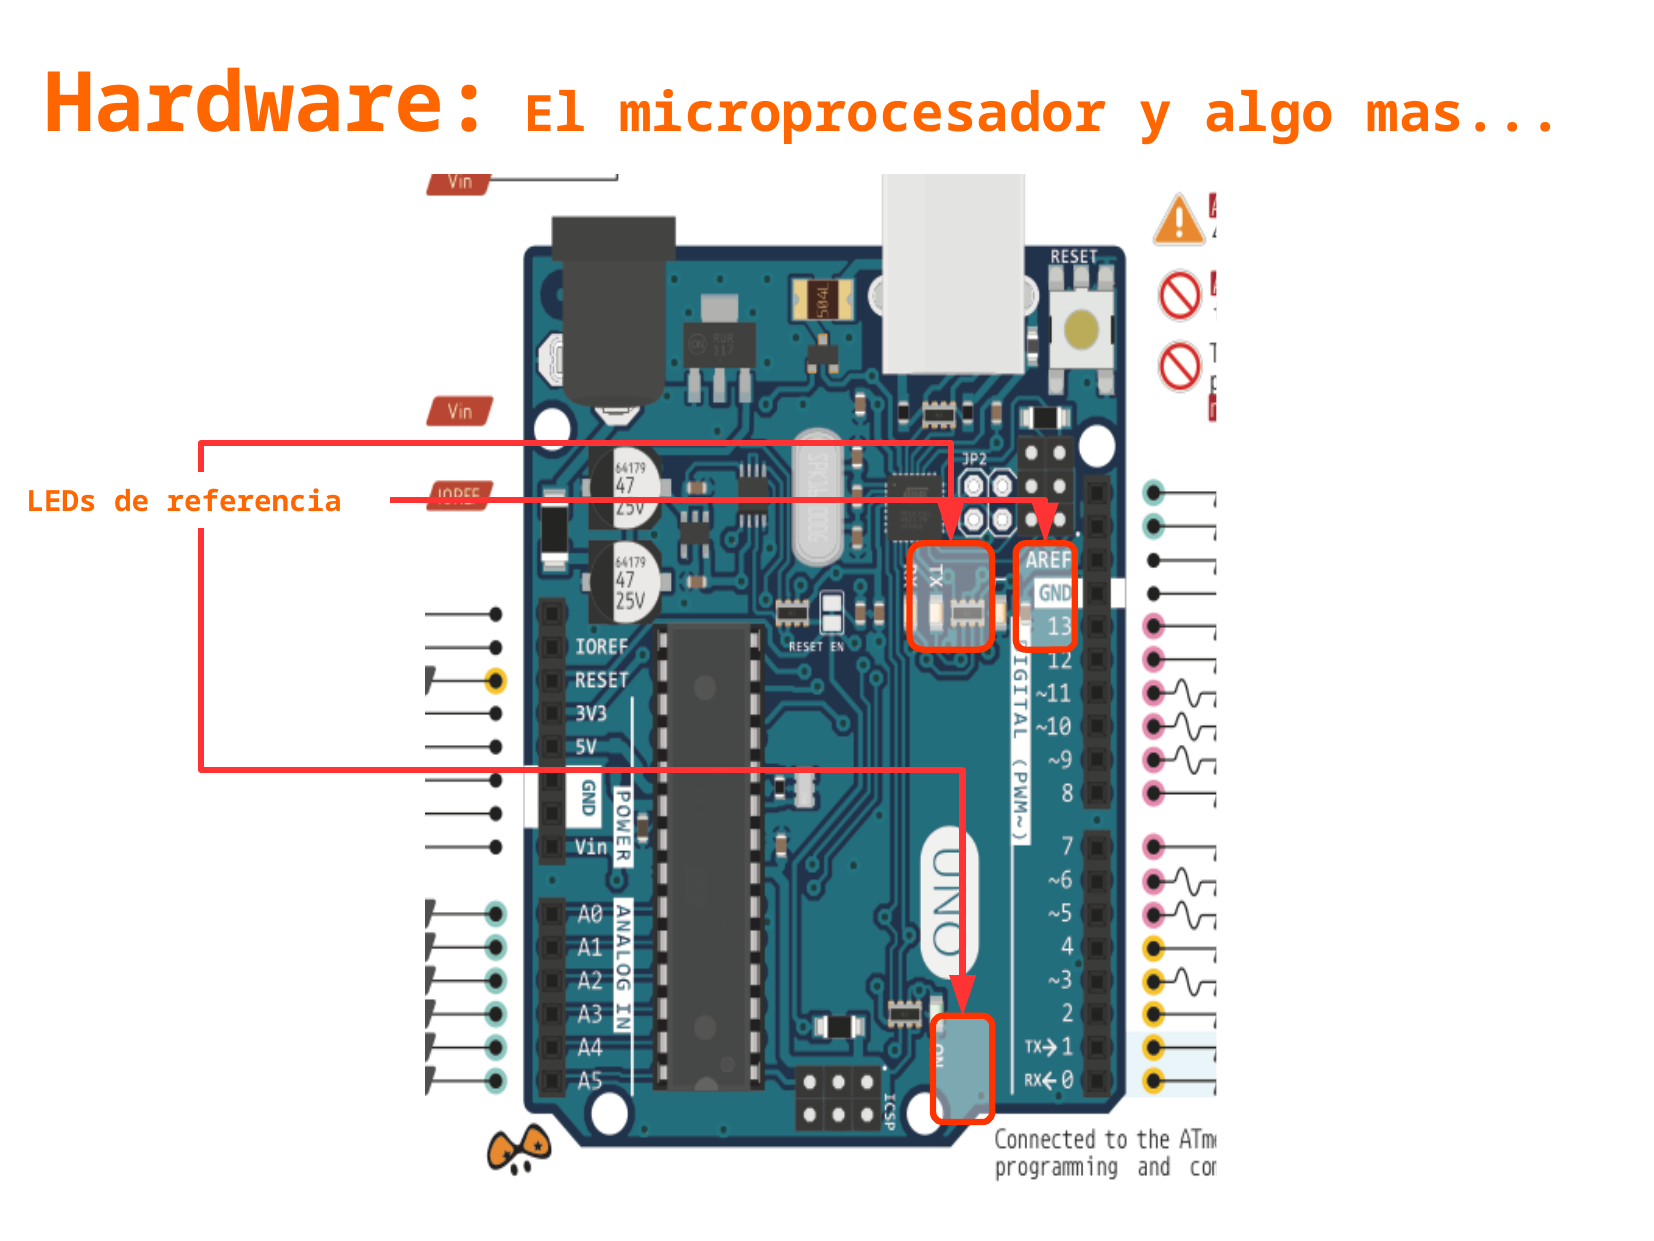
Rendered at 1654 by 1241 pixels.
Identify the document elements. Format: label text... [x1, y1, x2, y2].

text_box [1015, 543, 1075, 650]
text_box [909, 543, 993, 650]
picture [425, 174, 1217, 1205]
text_box LEDs de referencia [11, 472, 390, 528]
text_box [933, 1015, 993, 1123]
text_box Hardware: El microprocesador y algo mas... [29, 35, 1642, 199]
picture [425, 446, 948, 497]
